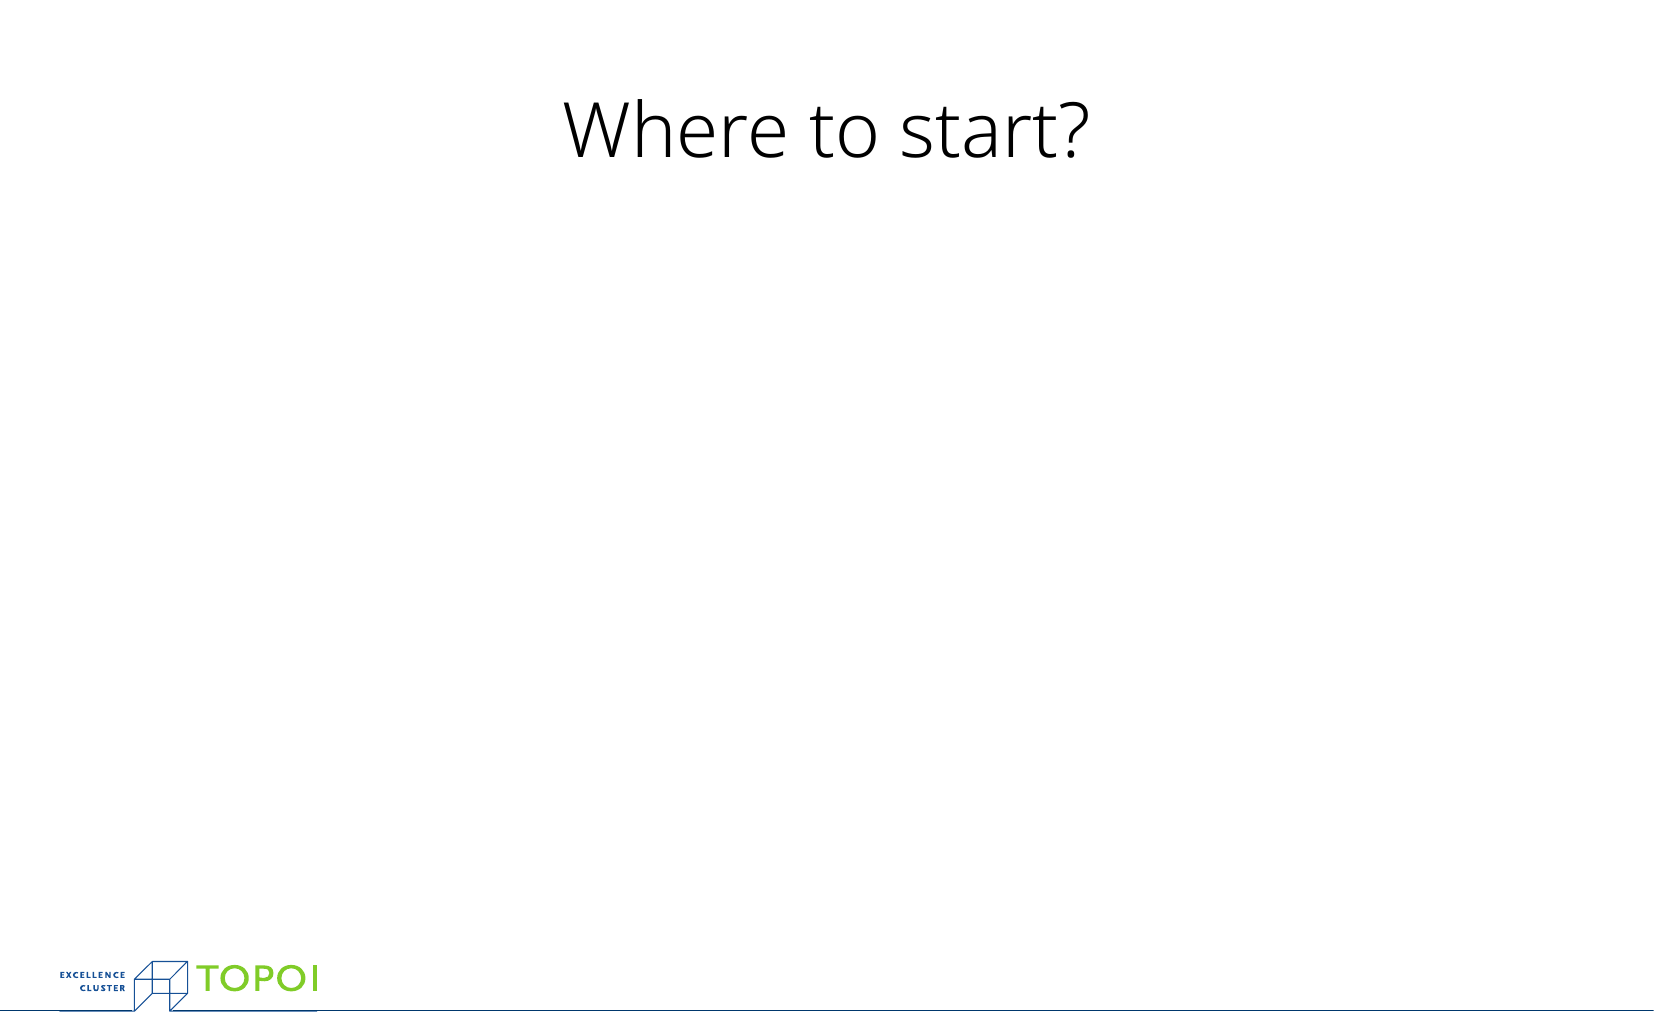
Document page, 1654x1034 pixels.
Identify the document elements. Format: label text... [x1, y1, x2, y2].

title Where to start? [82, 41, 1571, 214]
